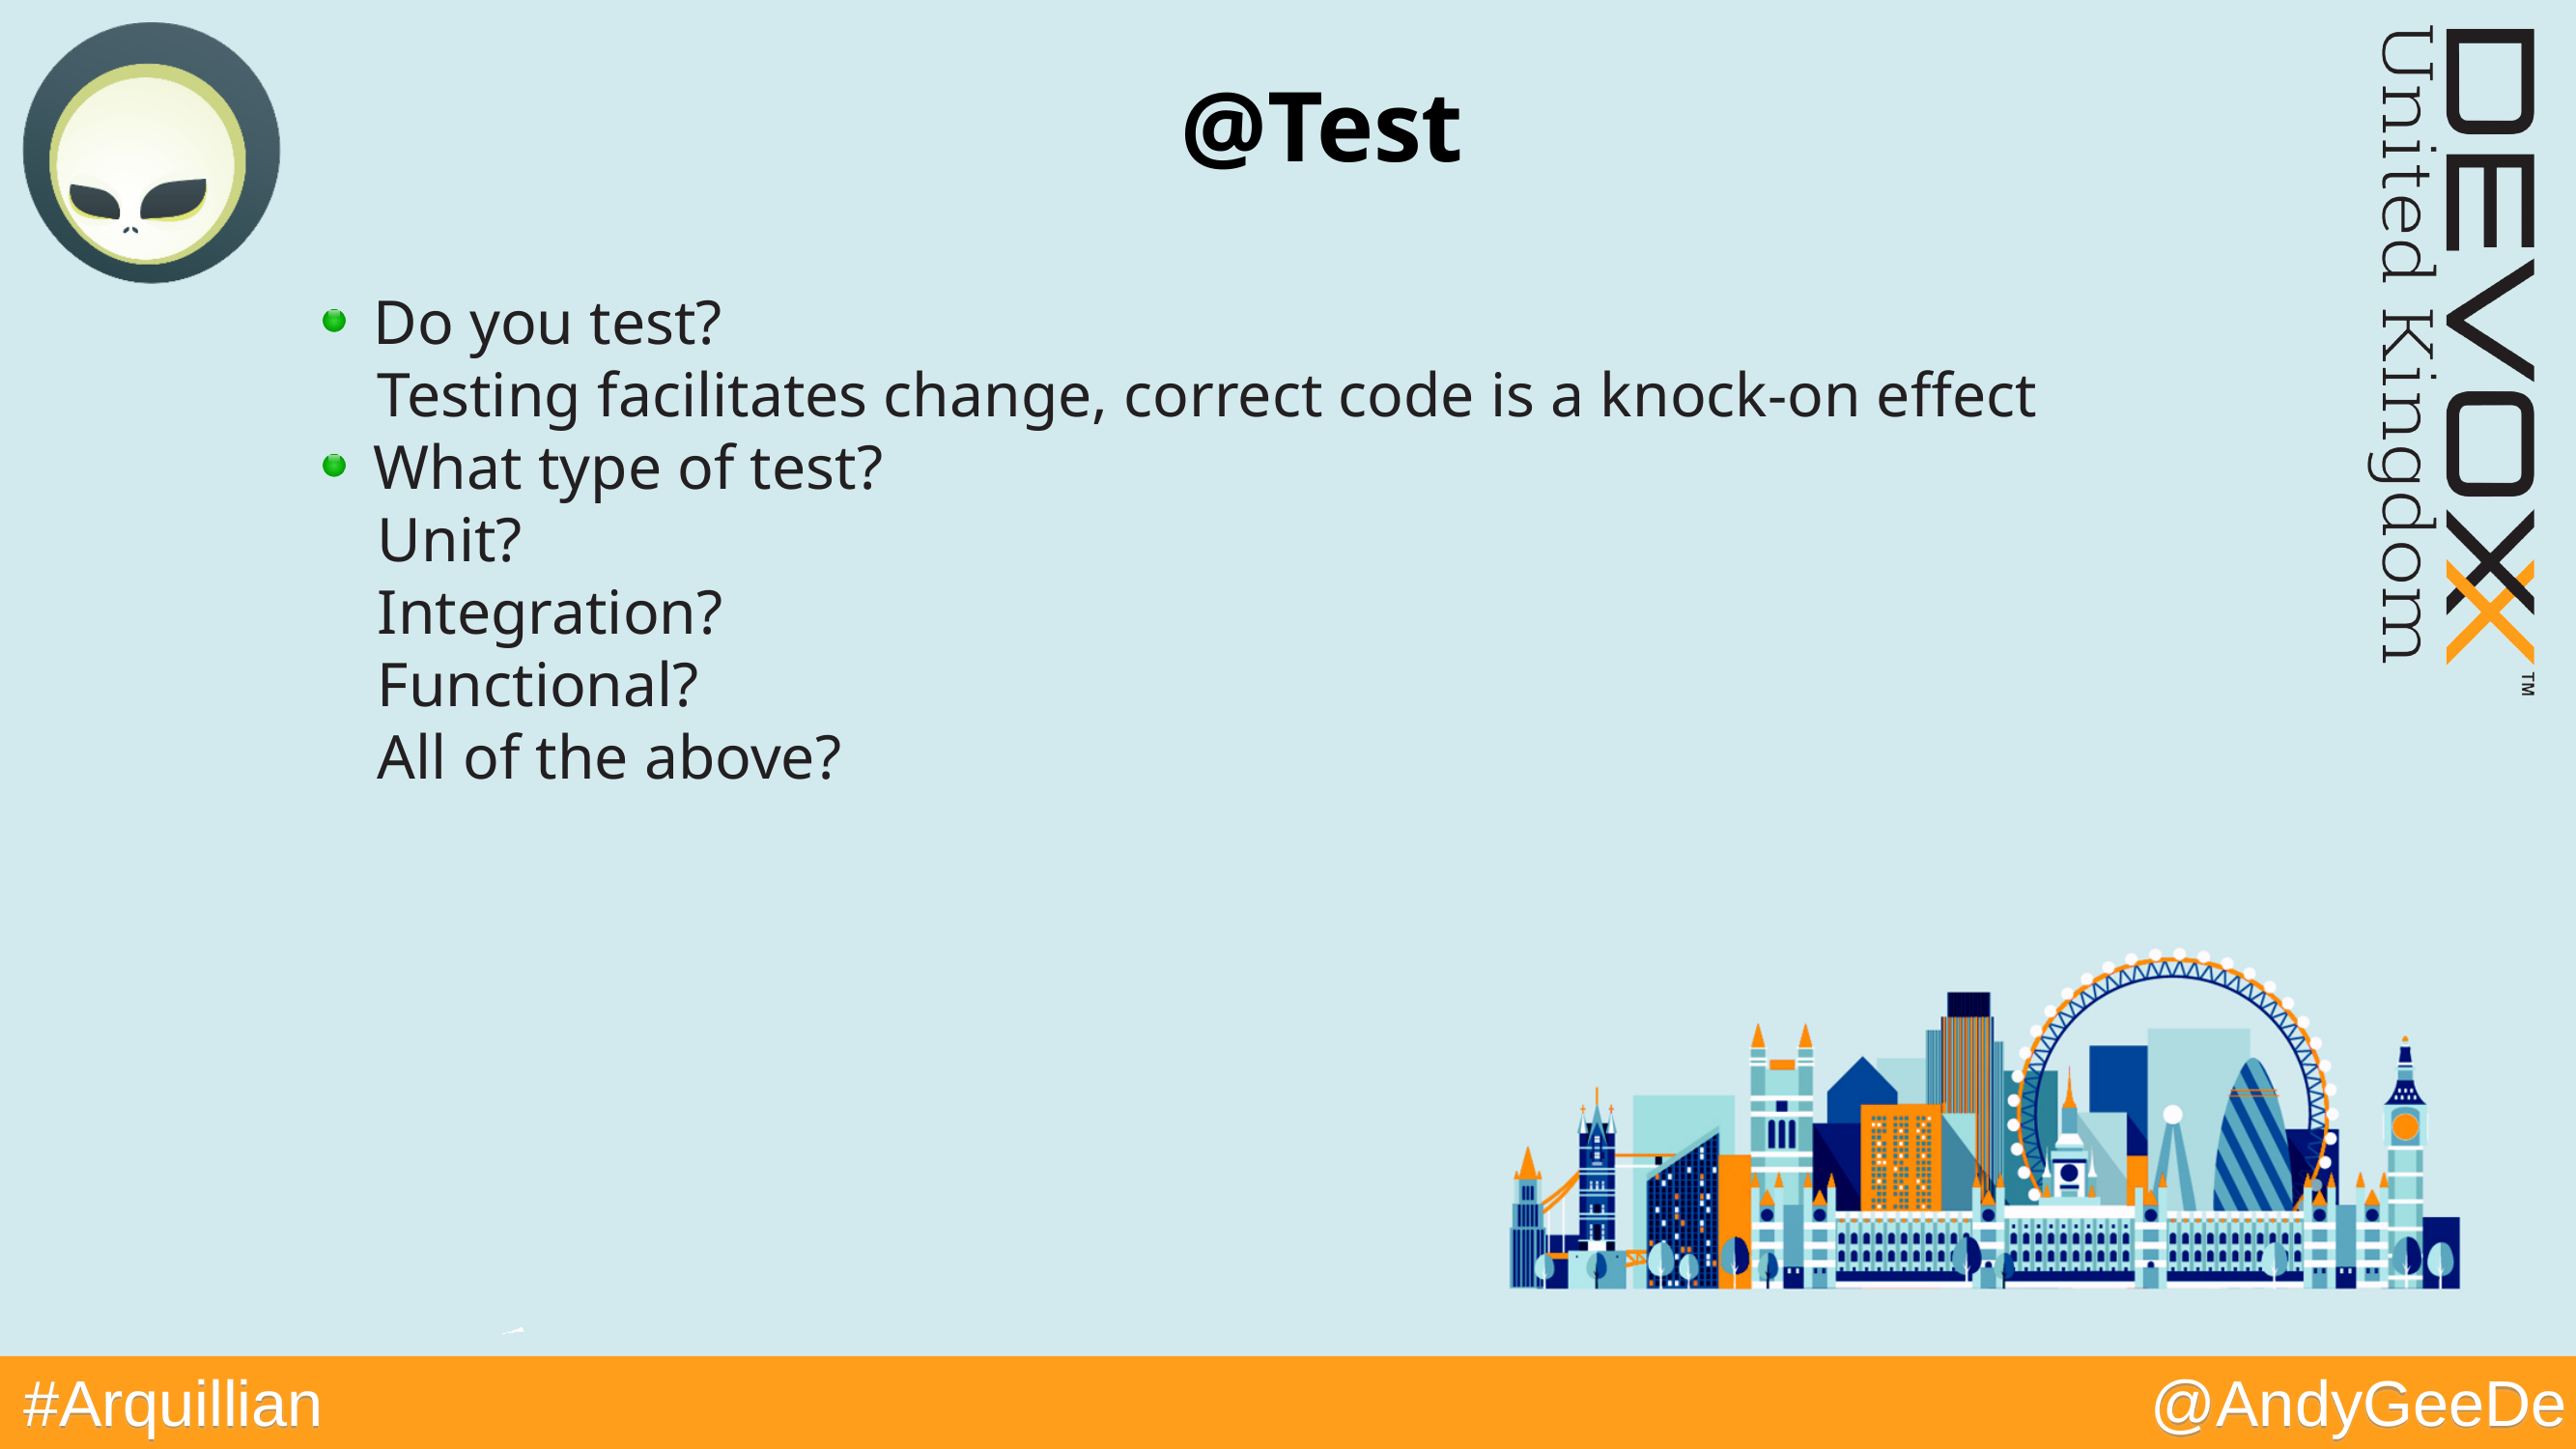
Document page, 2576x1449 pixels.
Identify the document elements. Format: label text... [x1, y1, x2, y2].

list Do you test? Testing facilitates change, correct code is a knock-on effect What type of test? Unit? Integration? Functional? All of the above? [304, 284, 2394, 1229]
title @Test [197, 58, 2448, 243]
picture [0, 0, 2576, 1355]
